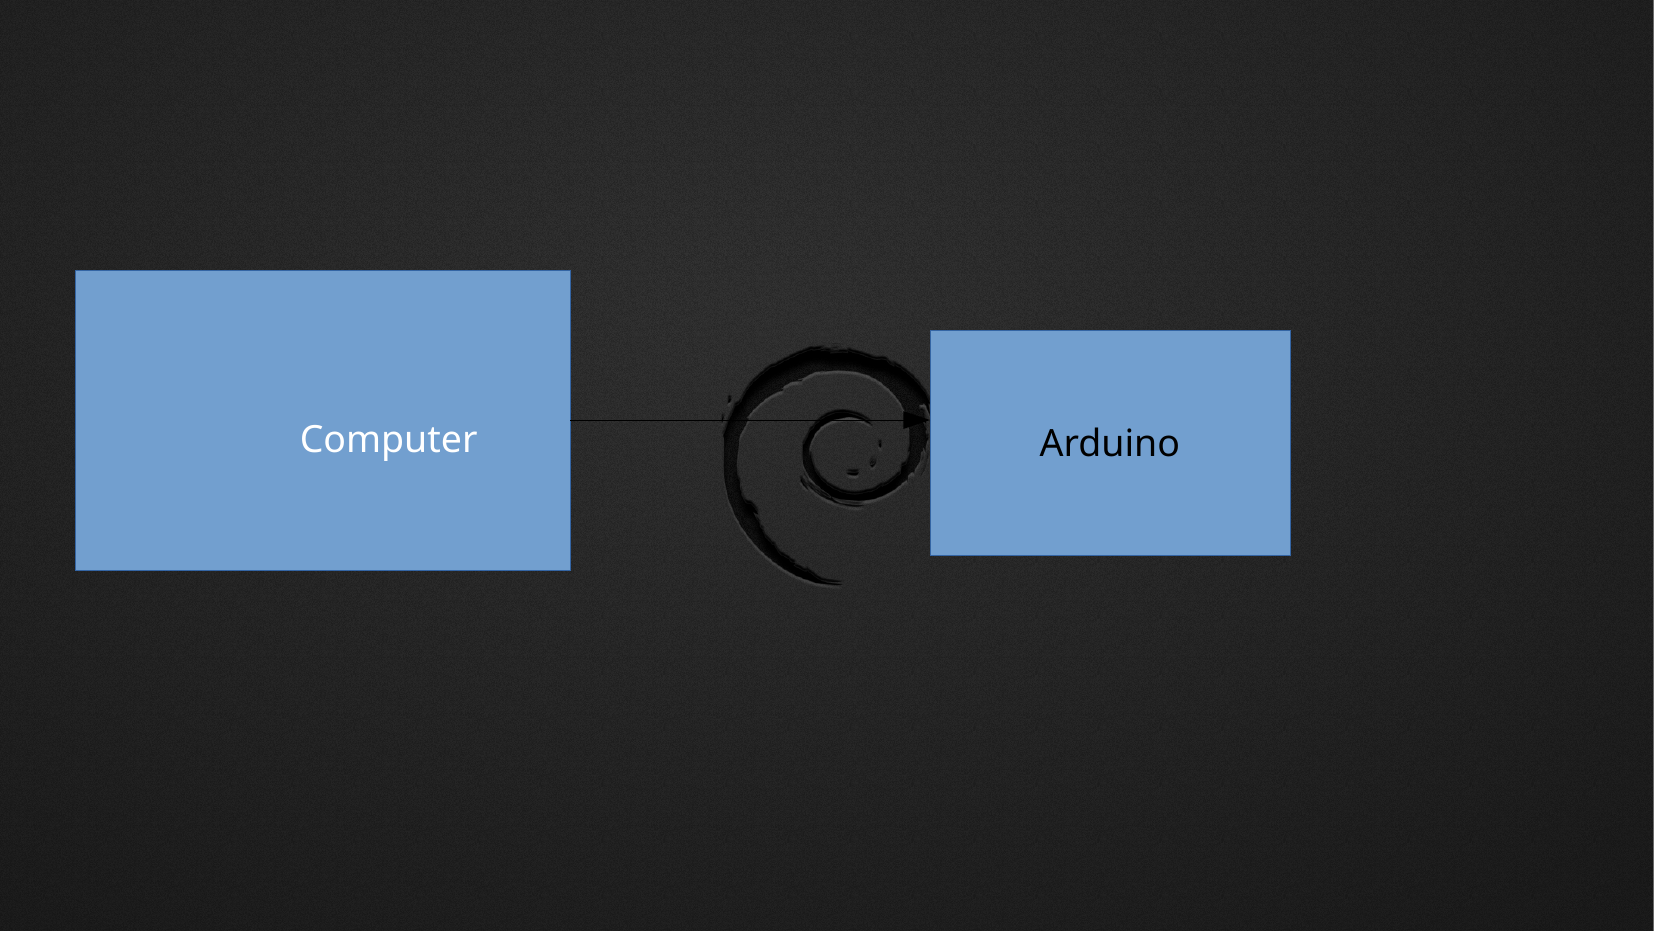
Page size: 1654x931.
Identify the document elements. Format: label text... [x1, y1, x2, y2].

text_box Arduino [930, 330, 1291, 556]
text_box [75, 270, 571, 571]
picture [0, 0, 1654, 931]
text_box Computer [285, 405, 486, 463]
